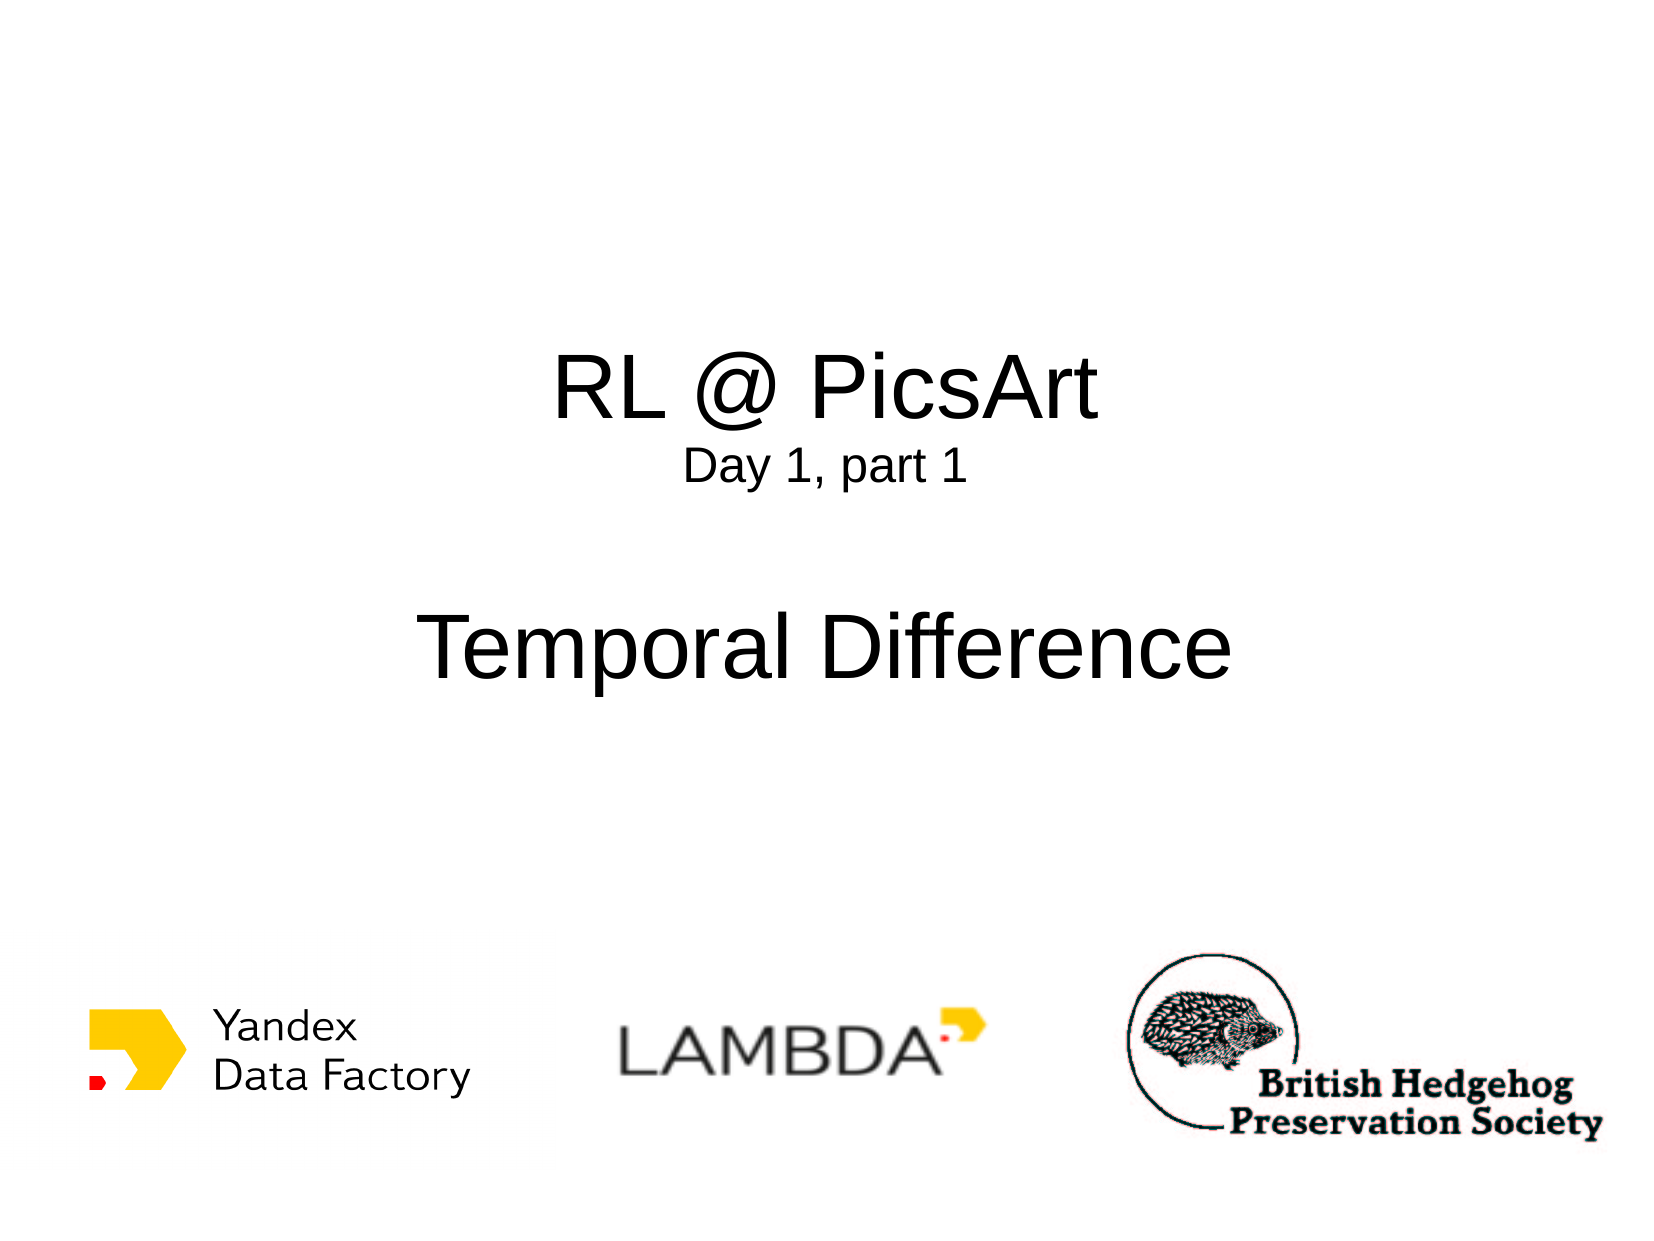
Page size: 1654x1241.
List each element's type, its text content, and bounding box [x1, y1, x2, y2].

picture [1050, 869, 1654, 1241]
picture [0, 929, 556, 1171]
picture [585, 872, 1006, 1213]
text_box RL @ PicsArt Day 1, part 1 Temporal Difference [0, 311, 1654, 723]
